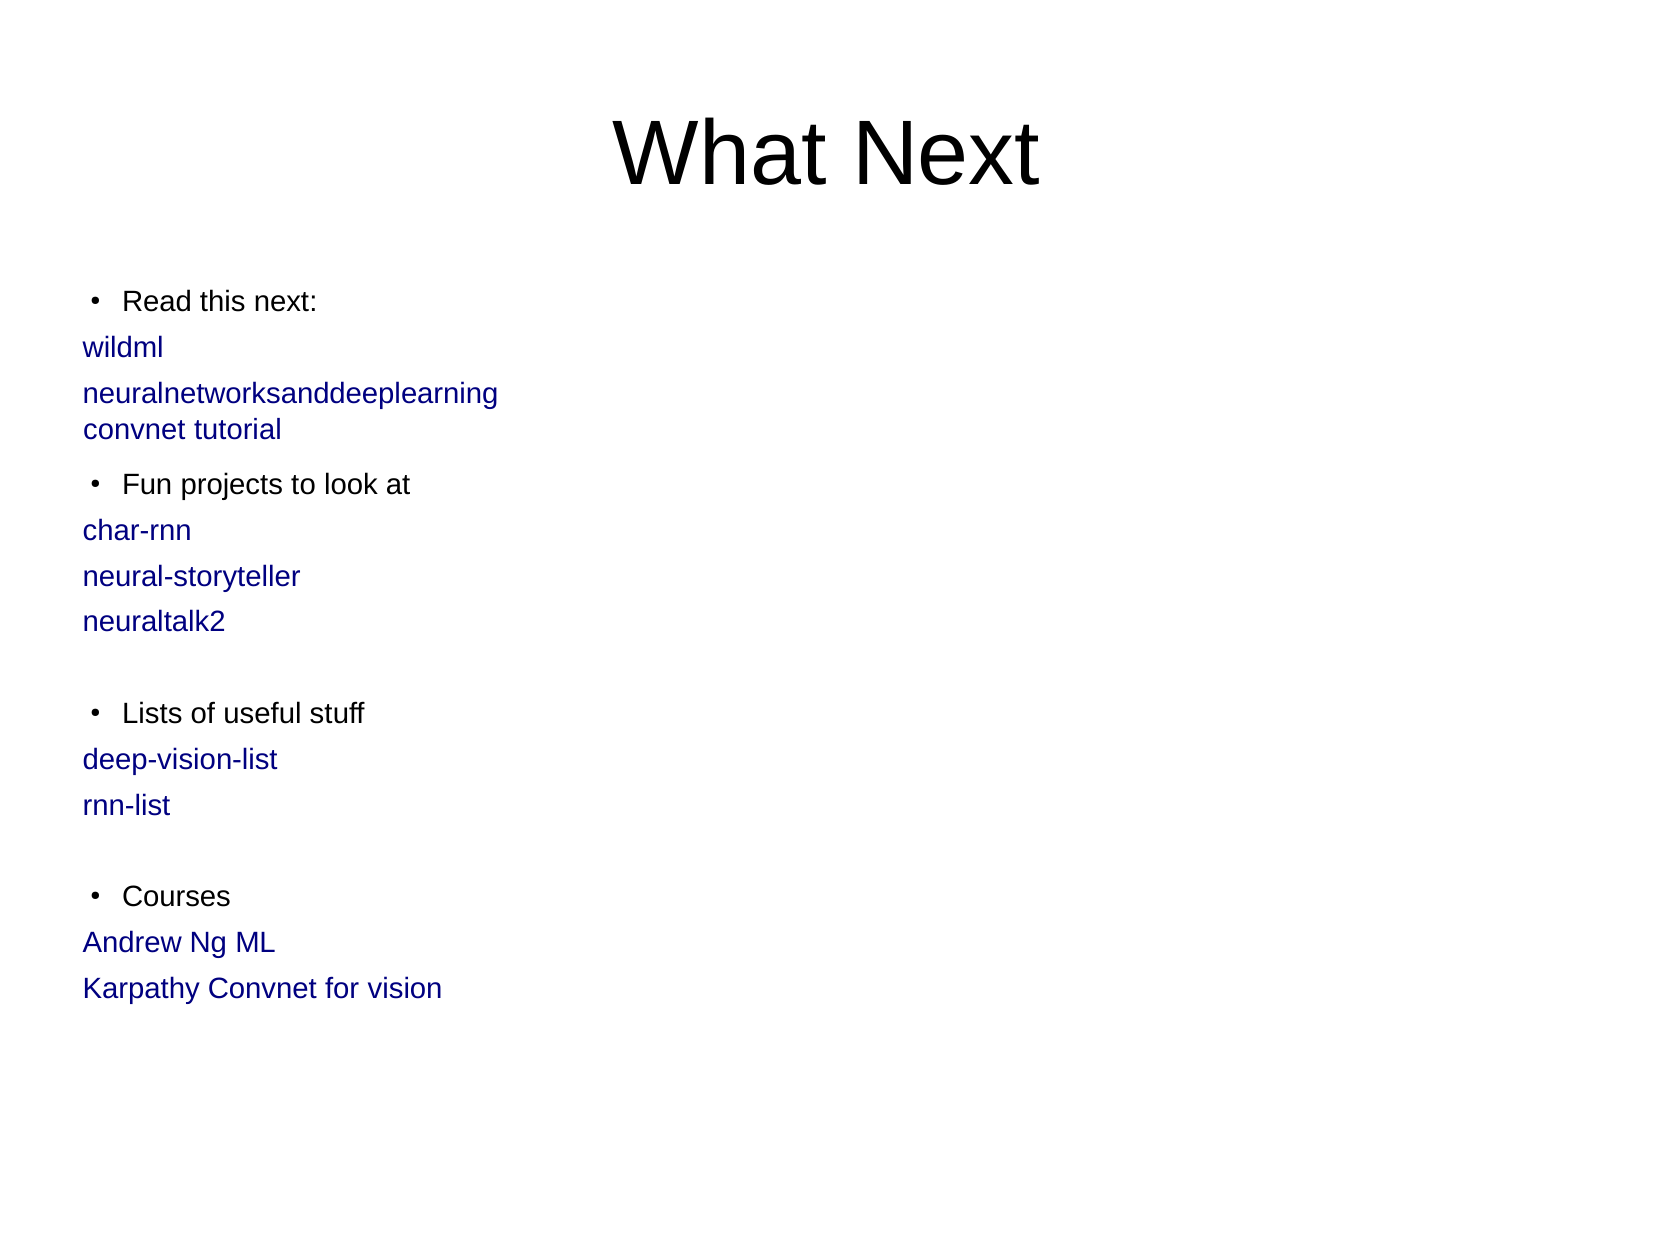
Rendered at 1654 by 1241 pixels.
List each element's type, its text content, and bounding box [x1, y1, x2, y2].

list Read this next: wildml neuralnetworksanddeeplearning Fun projects to look at char-rnn neural-storyteller neuraltalk2 Lists of useful stuff deep-vision-list rnn-list Courses Andrew Ng ML Karpathy Convnet for vision [82, 285, 1571, 1005]
text_box convnet tutorial [68, 405, 314, 453]
title What Next [82, 49, 1571, 257]
